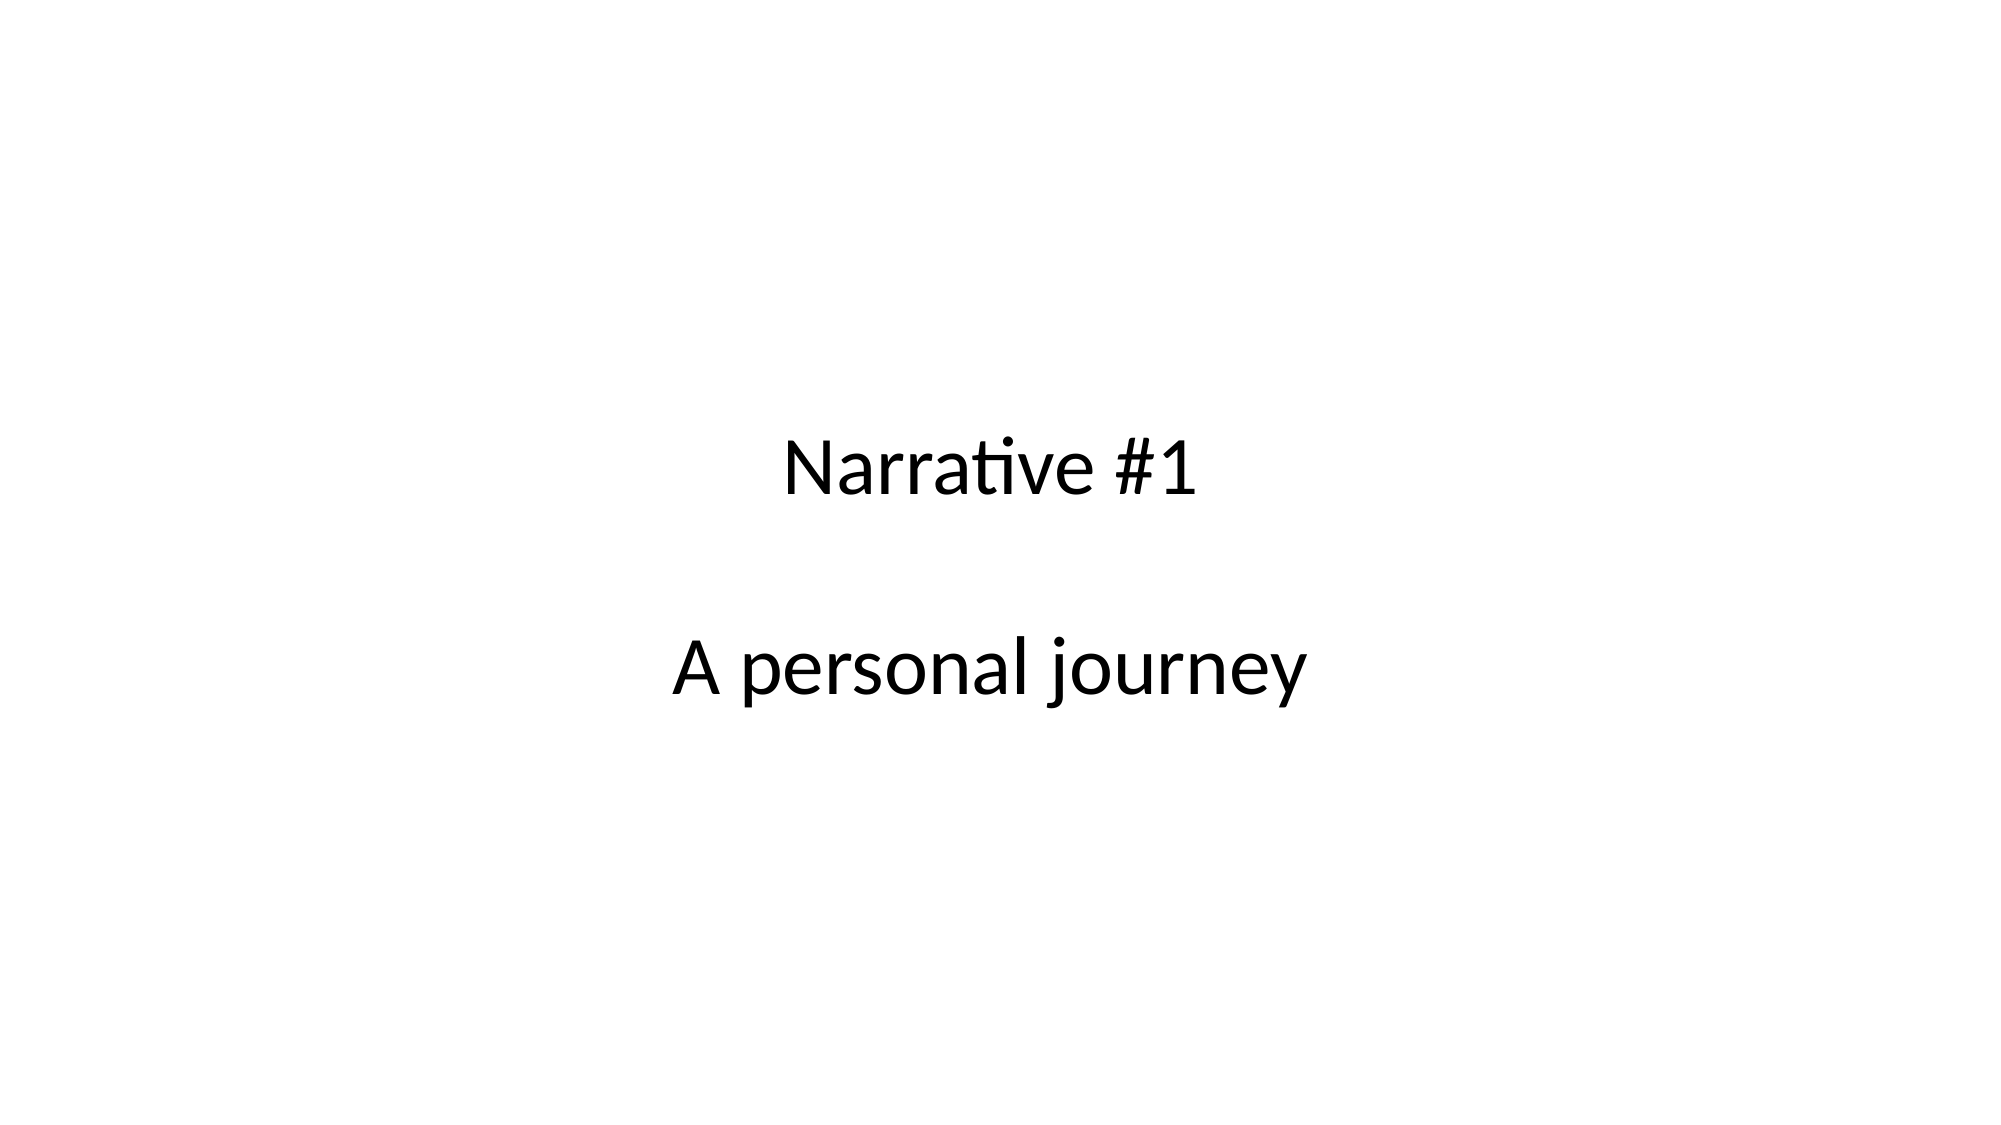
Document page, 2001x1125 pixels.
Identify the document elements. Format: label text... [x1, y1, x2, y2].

text_box Narrative #1 A personal journey [245, 403, 1755, 722]
